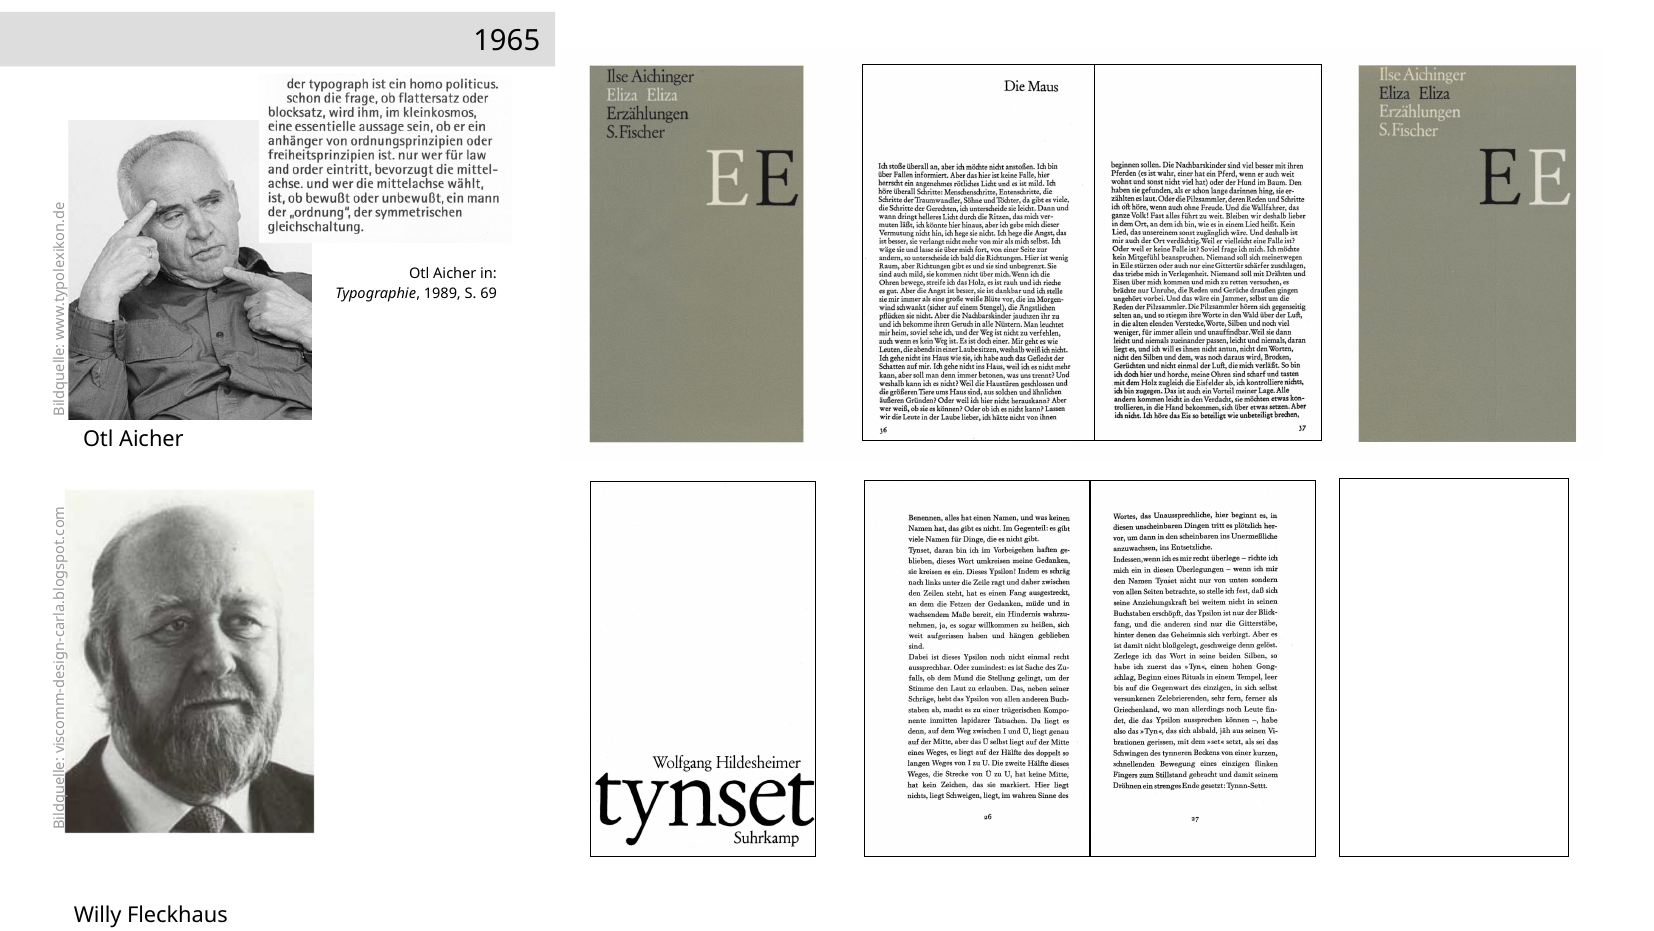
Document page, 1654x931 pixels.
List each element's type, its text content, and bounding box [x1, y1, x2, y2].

text_box 1965 [0, 11, 556, 57]
picture [590, 481, 816, 857]
picture [77, 74, 512, 420]
text_box Bildquelle: viscomm-design-carla.blogspot.com [41, 478, 77, 845]
text_box [1339, 478, 1569, 857]
picture [864, 480, 1316, 857]
text_box Bildquelle: www.typolexikon.de [41, 106, 77, 432]
picture [560, 47, 1604, 461]
picture [77, 484, 319, 842]
